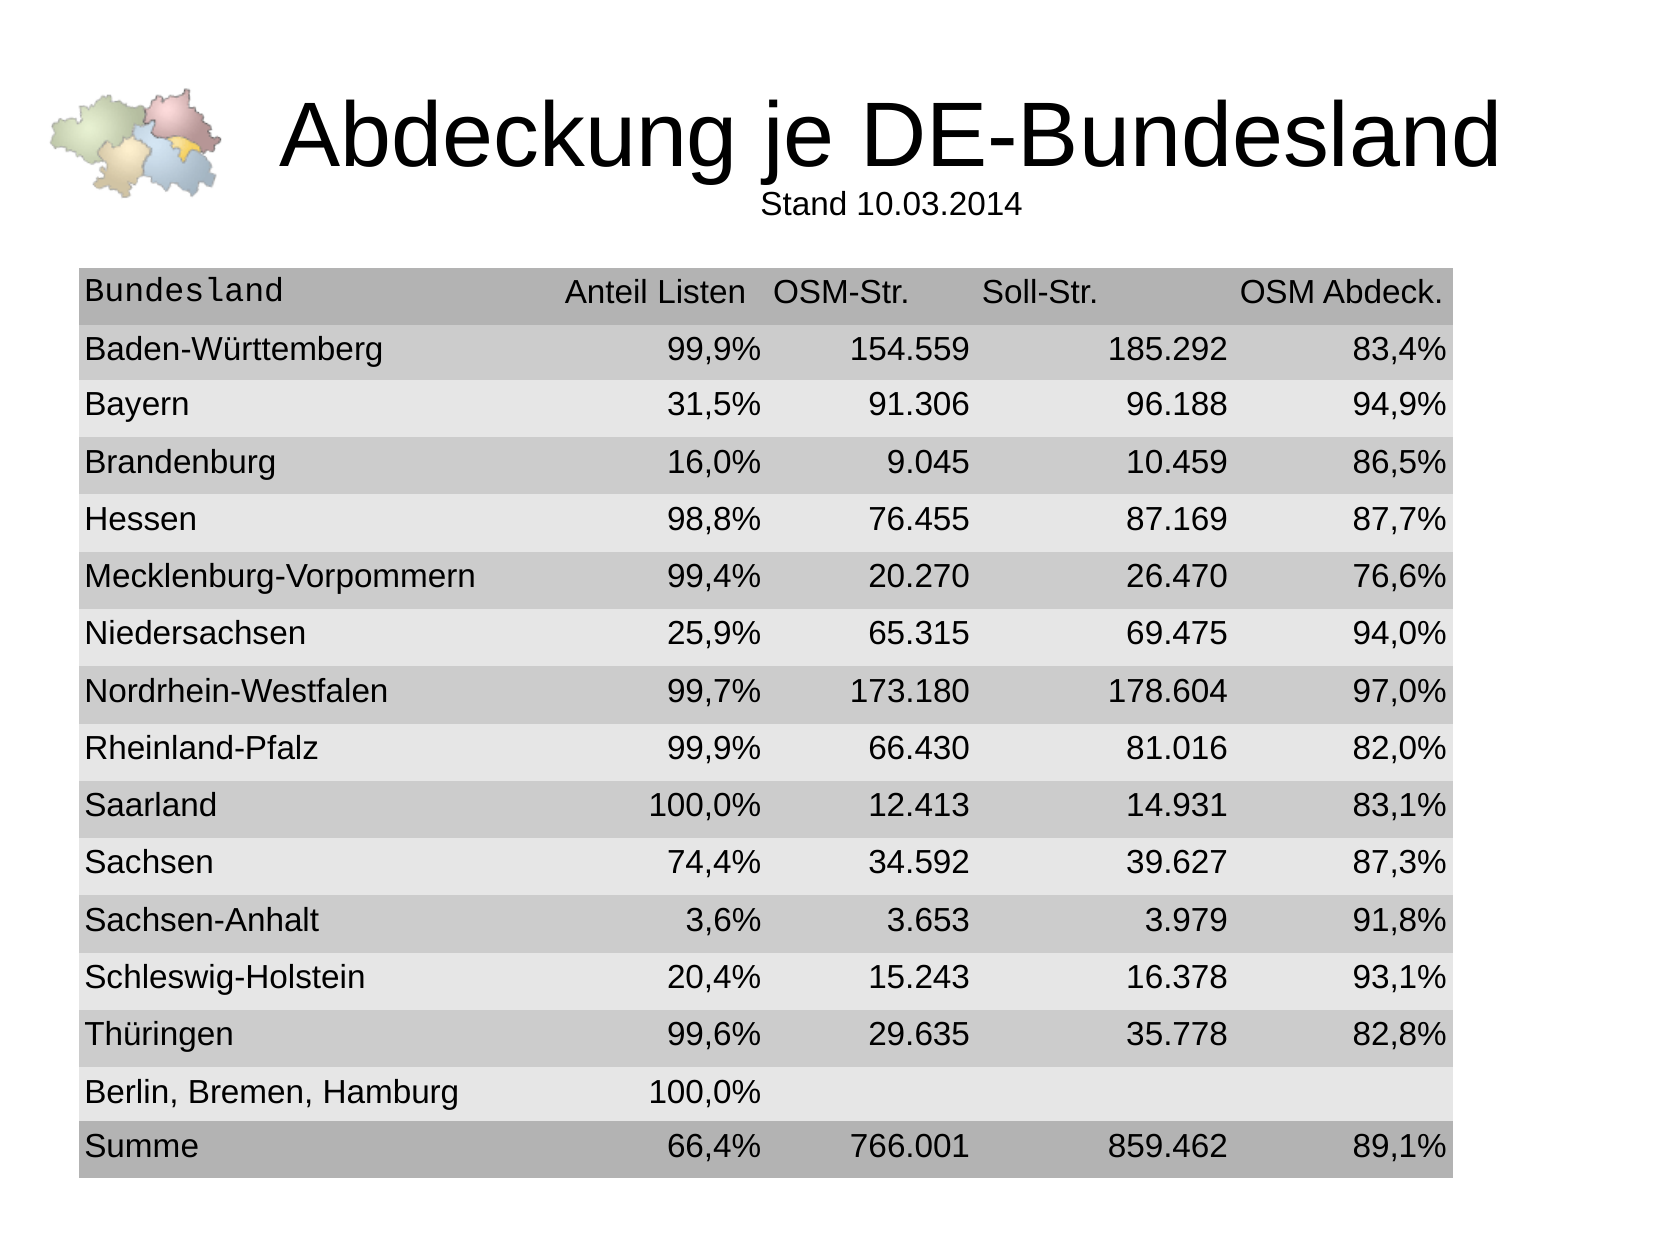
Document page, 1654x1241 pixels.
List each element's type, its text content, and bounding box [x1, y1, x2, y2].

table_cell 35.778 [976, 1010, 1234, 1067]
table_cell 766.001 [767, 1121, 976, 1178]
table_cell Nordrhein-Westfalen [79, 666, 559, 724]
table_cell Brandenburg [79, 437, 559, 494]
table_cell 81.016 [976, 724, 1234, 781]
table_cell 25,9% [559, 609, 767, 666]
table_cell [976, 1067, 1234, 1121]
table_cell 3.653 [767, 895, 976, 953]
table_cell 178.604 [976, 666, 1234, 724]
table_cell 94,9% [1234, 380, 1453, 437]
table_cell 82,0% [1234, 724, 1453, 781]
table_cell 3.979 [976, 895, 1234, 953]
table_cell 859.462 [976, 1121, 1234, 1178]
table_cell Schleswig-Holstein [79, 953, 559, 1010]
table_cell Hessen [79, 494, 559, 552]
table_cell 83,1% [1234, 781, 1453, 838]
table_cell Niedersachsen [79, 609, 559, 666]
table_cell 9.045 [767, 437, 976, 494]
title Abdeckung je DE-Bundesland Stand 10.03.2014 [212, 49, 1571, 257]
table_cell 99,7% [559, 666, 767, 724]
table_cell 94,0% [1234, 609, 1453, 666]
table_cell Rheinland-Pfalz [79, 724, 559, 781]
table_cell [767, 1067, 976, 1121]
table_cell 14.931 [976, 781, 1234, 838]
table_cell 87.169 [976, 494, 1234, 552]
picture [11, 68, 250, 225]
table_cell 39.627 [976, 838, 1234, 895]
table_cell 3,6% [559, 895, 767, 953]
table_cell 20,4% [559, 953, 767, 1010]
table_cell Summe [79, 1121, 559, 1178]
table_cell Baden-Württemberg [79, 325, 559, 380]
table_cell 91,8% [1234, 895, 1453, 953]
table_cell 26.470 [976, 552, 1234, 609]
table_cell 100,0% [559, 1067, 767, 1121]
table_cell 154.559 [767, 325, 976, 380]
table_cell 87,7% [1234, 494, 1453, 552]
table_cell Thüringen [79, 1010, 559, 1067]
table_cell [1234, 1067, 1453, 1121]
table_cell 99,9% [559, 325, 767, 380]
table_cell 34.592 [767, 838, 976, 895]
table_cell 100,0% [559, 781, 767, 838]
table_cell 15.243 [767, 953, 976, 1010]
table_cell 86,5% [1234, 437, 1453, 494]
table_cell Berlin, Bremen, Hamburg [79, 1067, 559, 1121]
table_cell 87,3% [1234, 838, 1453, 895]
table_cell 74,4% [559, 838, 767, 895]
table_cell 89,1% [1234, 1121, 1453, 1178]
table_cell 16.378 [976, 953, 1234, 1010]
table_cell 31,5% [559, 380, 767, 437]
table_cell 16,0% [559, 437, 767, 494]
table_cell Saarland [79, 781, 559, 838]
table_cell 76,6% [1234, 552, 1453, 609]
table_cell Bayern [79, 380, 559, 437]
table_cell 20.270 [767, 552, 976, 609]
table_cell 173.180 [767, 666, 976, 724]
table_cell 98,8% [559, 494, 767, 552]
table_cell 91.306 [767, 380, 976, 437]
table_cell Mecklenburg-Vorpommern [79, 552, 559, 609]
table_cell 69.475 [976, 609, 1234, 666]
table_cell 12.413 [767, 781, 976, 838]
table_header Anteil Listen [559, 268, 767, 325]
table_cell 99,4% [559, 552, 767, 609]
table_cell Sachsen-Anhalt [79, 895, 559, 953]
table_cell 185.292 [976, 325, 1234, 380]
table_cell 93,1% [1234, 953, 1453, 1010]
table_cell 76.455 [767, 494, 976, 552]
table_cell 29.635 [767, 1010, 976, 1067]
table_header OSM-Str. [767, 268, 976, 325]
table_header OSM Abdeck. [1234, 268, 1453, 325]
table_cell 66,4% [559, 1121, 767, 1178]
table_cell 66.430 [767, 724, 976, 781]
table_header Soll-Str. [976, 268, 1234, 325]
table_cell 99,9% [559, 724, 767, 781]
table_cell 83,4% [1234, 325, 1453, 380]
table_cell 99,6% [559, 1010, 767, 1067]
table_cell 65.315 [767, 609, 976, 666]
table_cell 10.459 [976, 437, 1234, 494]
table_header Bundesland [79, 268, 559, 325]
table_cell 97,0% [1234, 666, 1453, 724]
table_cell Sachsen [79, 838, 559, 895]
table_cell 96.188 [976, 380, 1234, 437]
table_cell 82,8% [1234, 1010, 1453, 1067]
